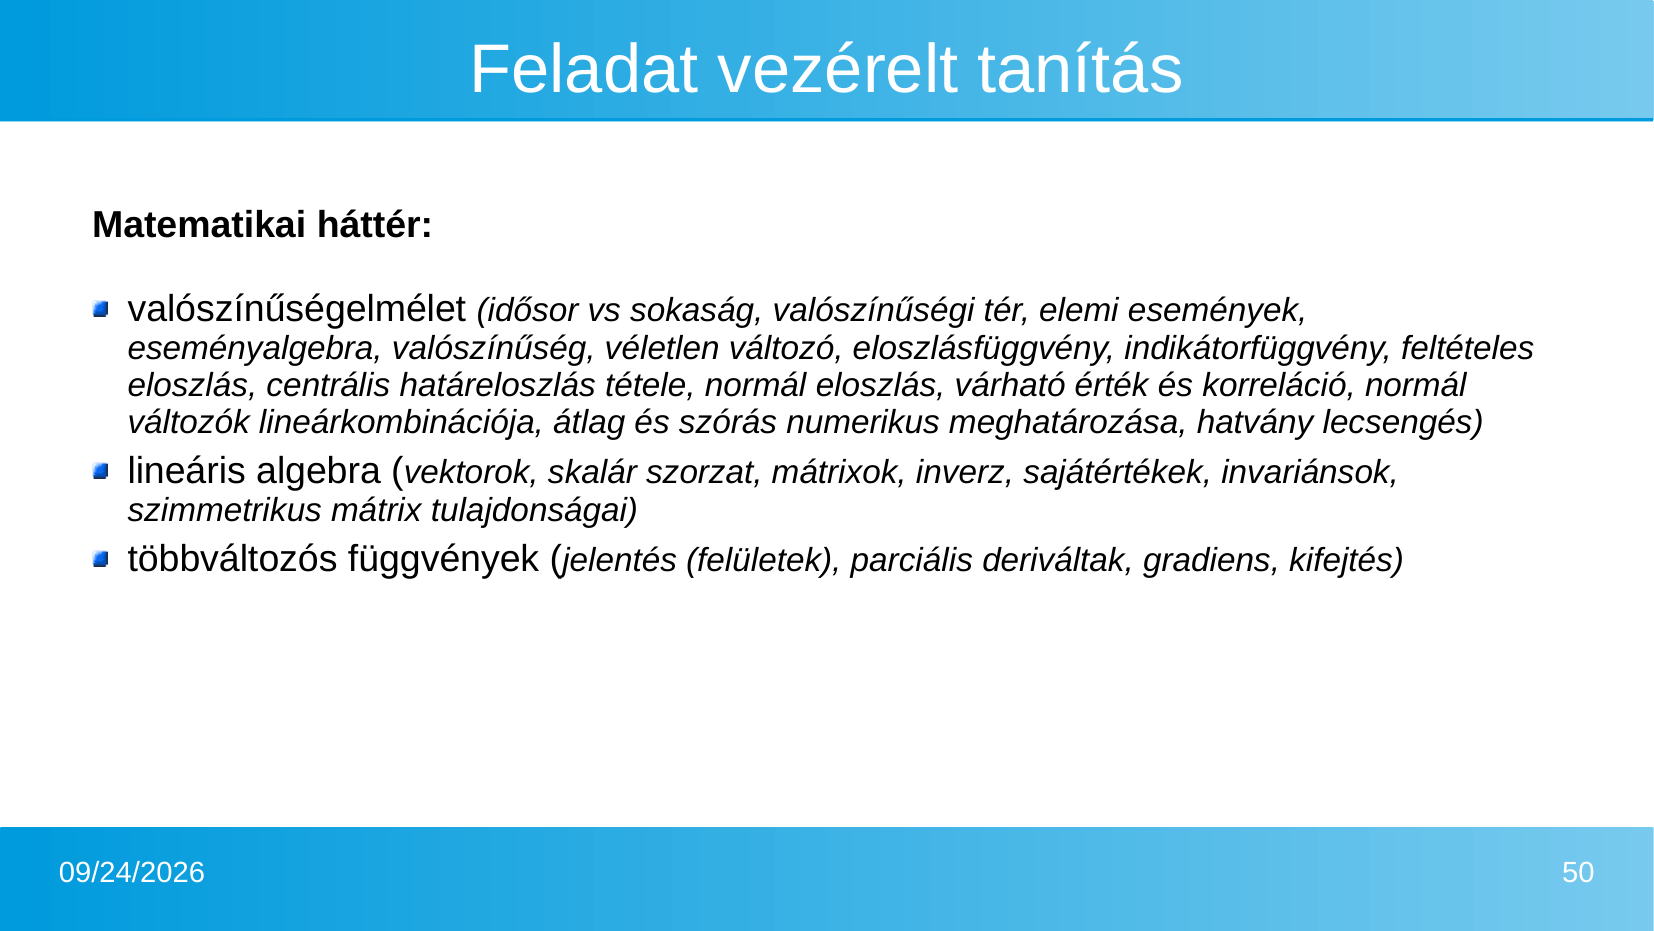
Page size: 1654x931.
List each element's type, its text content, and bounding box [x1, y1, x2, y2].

text_box Matematikai háttér: valószínűségelmélet (idősor vs sokaság, valószínűségi tér, elemi események, eseményalgebra, valószínűség, véletlen változó, eloszlásfüggvény, indikátorfüggvény, feltételes eloszlás, centrális határeloszlás tétele, normál eloszlás, várható érték és korreláció, normál változók lineárkombinációja, átlag és szórás numerikus meghatározása, hatvány lecsengés) lineáris algebra (vektorok, skalár szorzat, mátrixok, inverz, sajátértékek, invariánsok, szimmetrikus mátrix tulajdonságai) többváltozós függvények (jelentés (felületek), parciális deriváltak, gradiens, kifejtés) [77, 196, 1582, 687]
title Feladat vezérelt tanítás [59, 29, 1595, 108]
